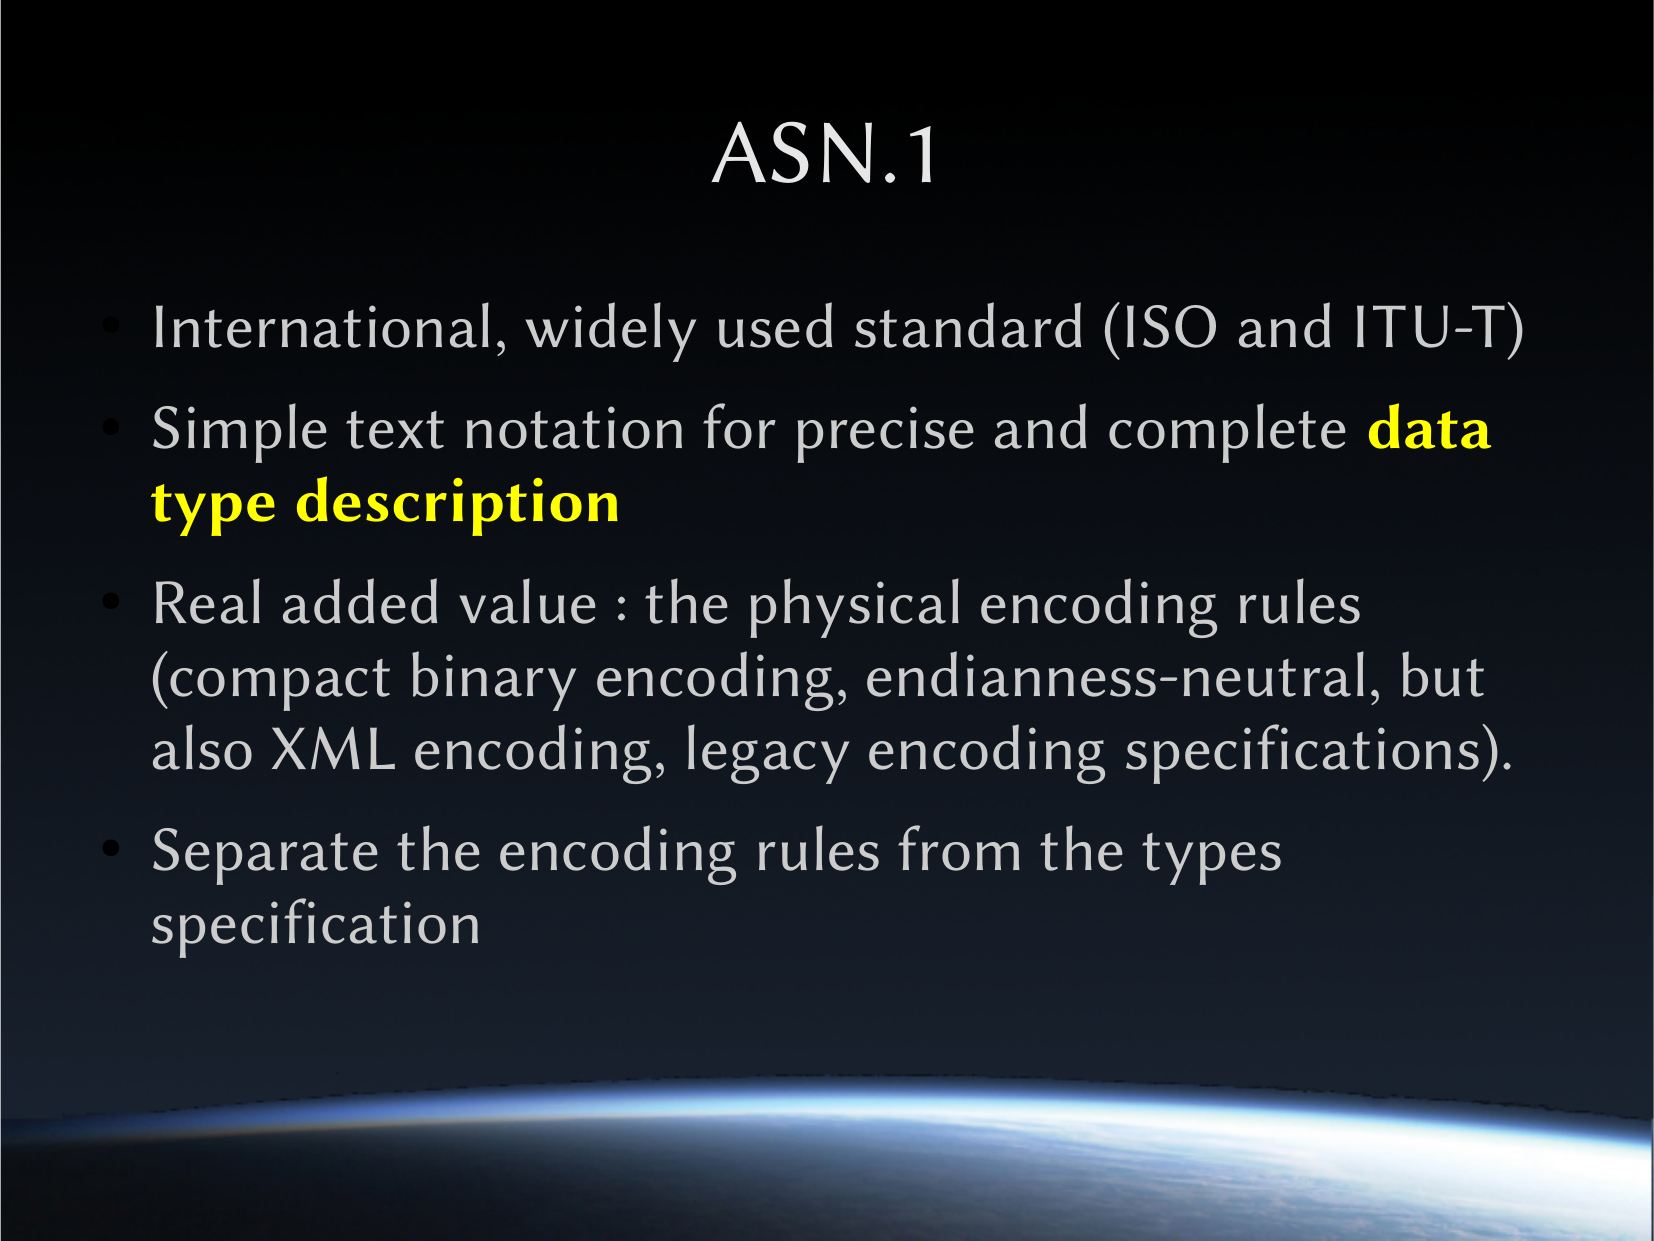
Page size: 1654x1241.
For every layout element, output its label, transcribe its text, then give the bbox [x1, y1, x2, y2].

title ASN.1 [82, 49, 1571, 257]
list International, widely used standard (ISO and ITU-T) Simple text notation for precise and complete data type description Real added value : the physical encoding rules (compact binary encoding, endianness-neutral, but also XML encoding, legacy encoding specifications). Separate the encoding rules from the types specification [82, 290, 1538, 1010]
picture [0, 0, 1654, 1241]
